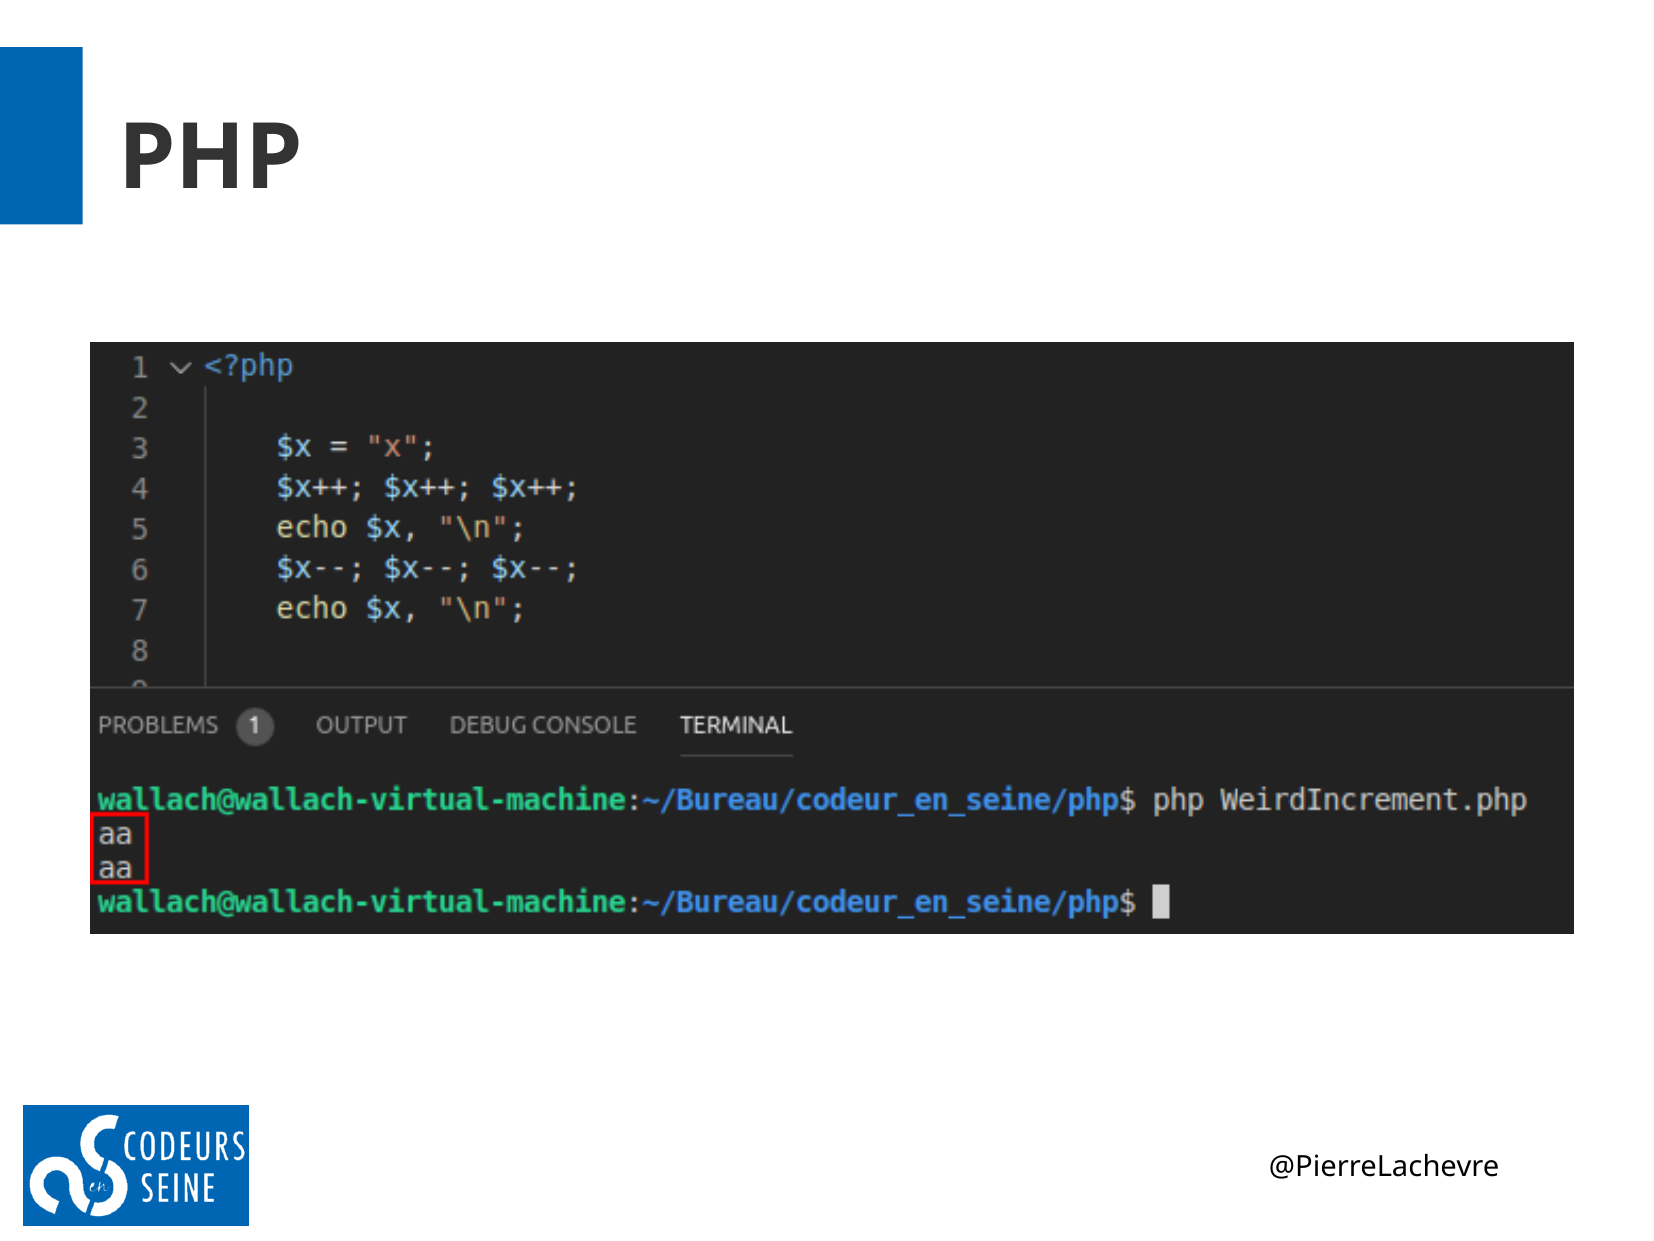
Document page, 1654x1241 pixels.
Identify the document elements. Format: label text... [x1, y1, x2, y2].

picture [23, 1105, 249, 1226]
title PHP [118, 49, 1571, 257]
picture [90, 342, 1574, 934]
